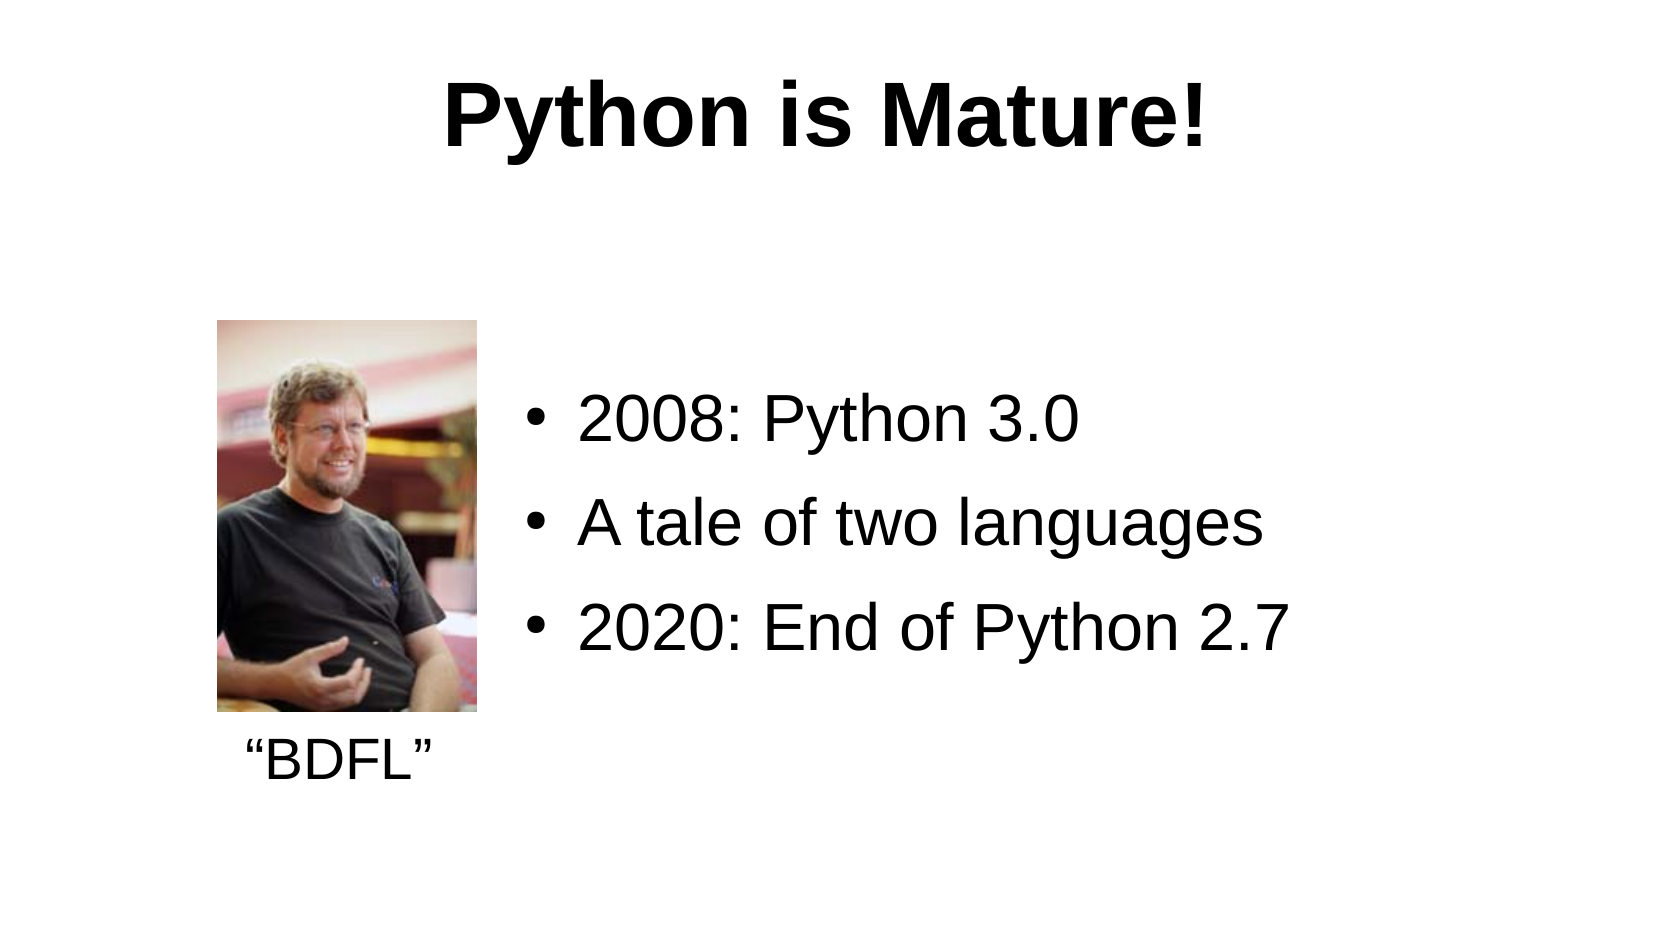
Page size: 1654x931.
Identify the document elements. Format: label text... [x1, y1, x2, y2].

picture [217, 320, 477, 712]
list 2008: Python 3.0 A tale of two languages 2020: End of Python 2.7 [506, 380, 1654, 921]
title Python is Mature! [82, 37, 1571, 193]
text_box “BDFL” [230, 719, 448, 800]
